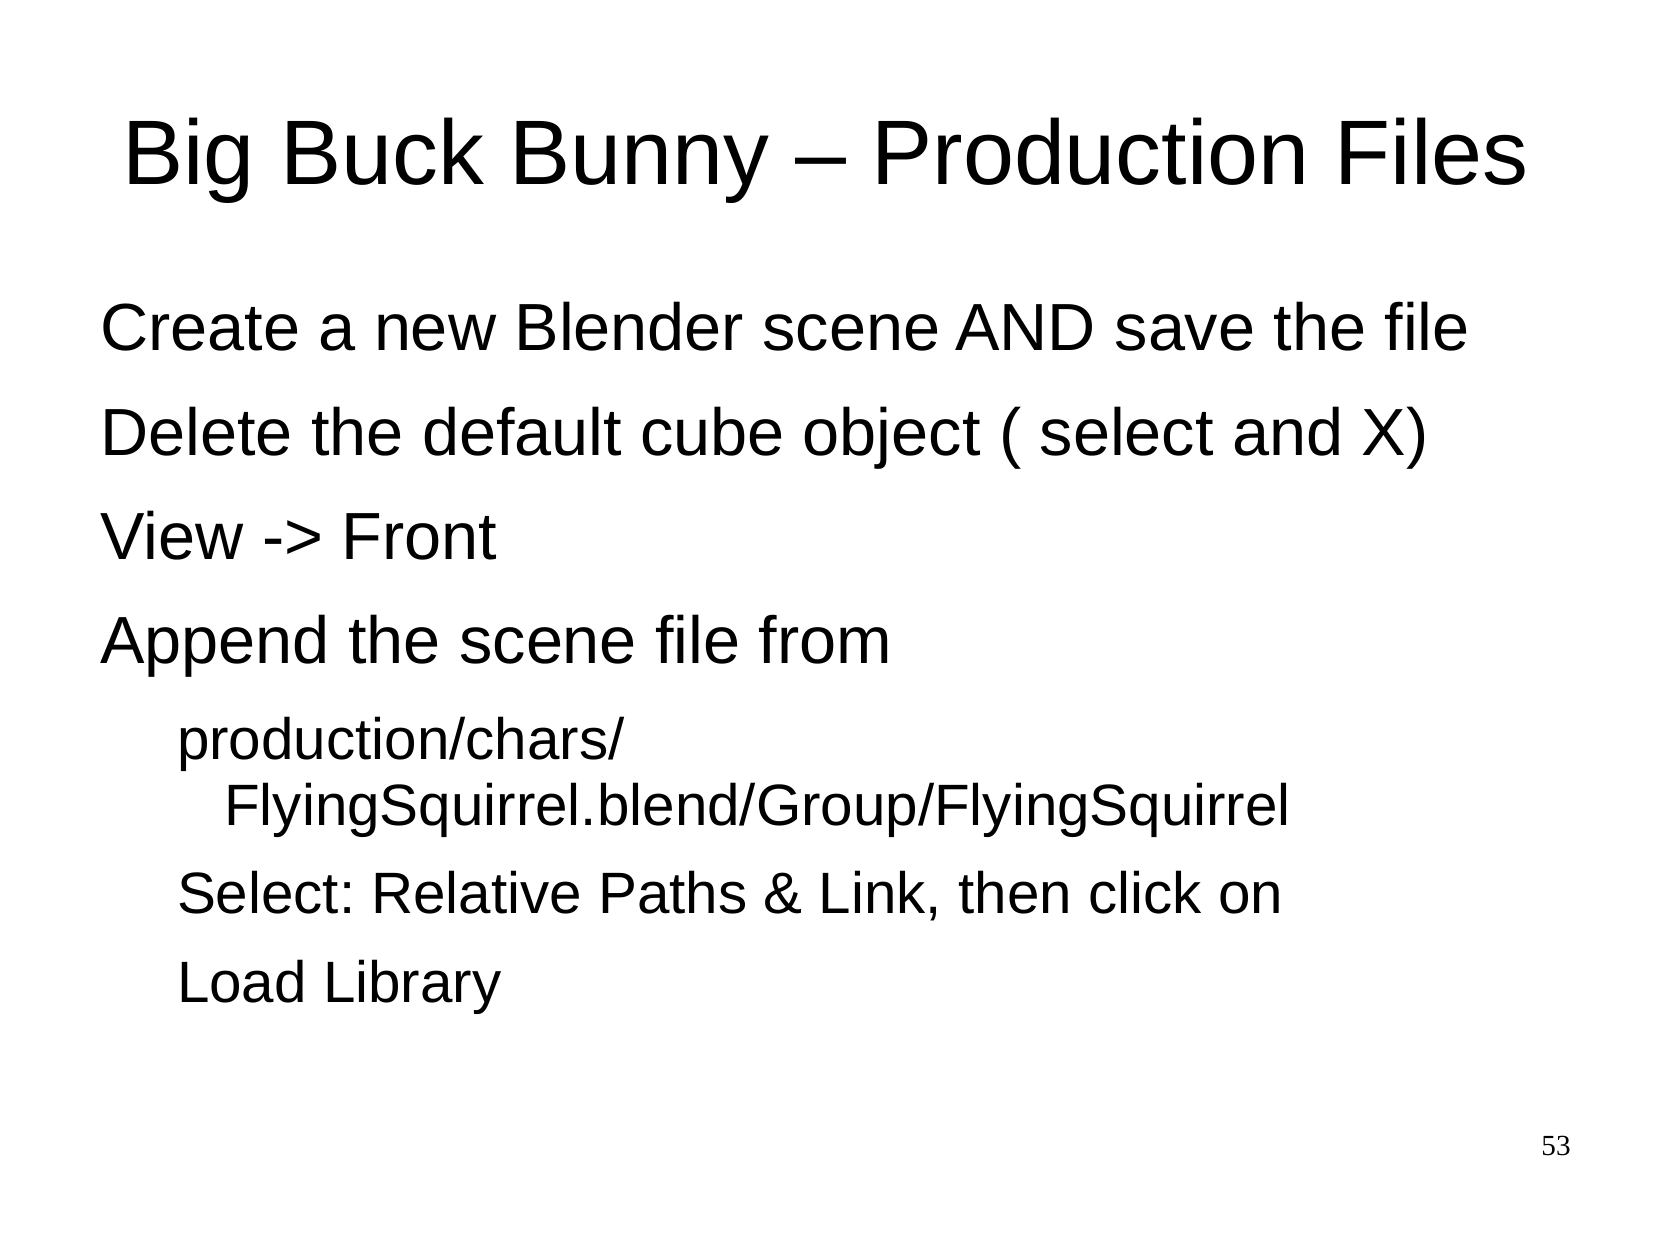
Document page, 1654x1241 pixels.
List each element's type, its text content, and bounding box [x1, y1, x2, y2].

title Big Buck Bunny – Production Files [82, 49, 1571, 257]
list Create a new Blender scene AND save the file Delete the default cube object ( select and X) View -> Front Append the scene file from production/chars/ FlyingSquirrel.blend/Group/FlyingSquirrel Select: Relative Paths & Link, then click on Load Library [82, 290, 1571, 1094]
